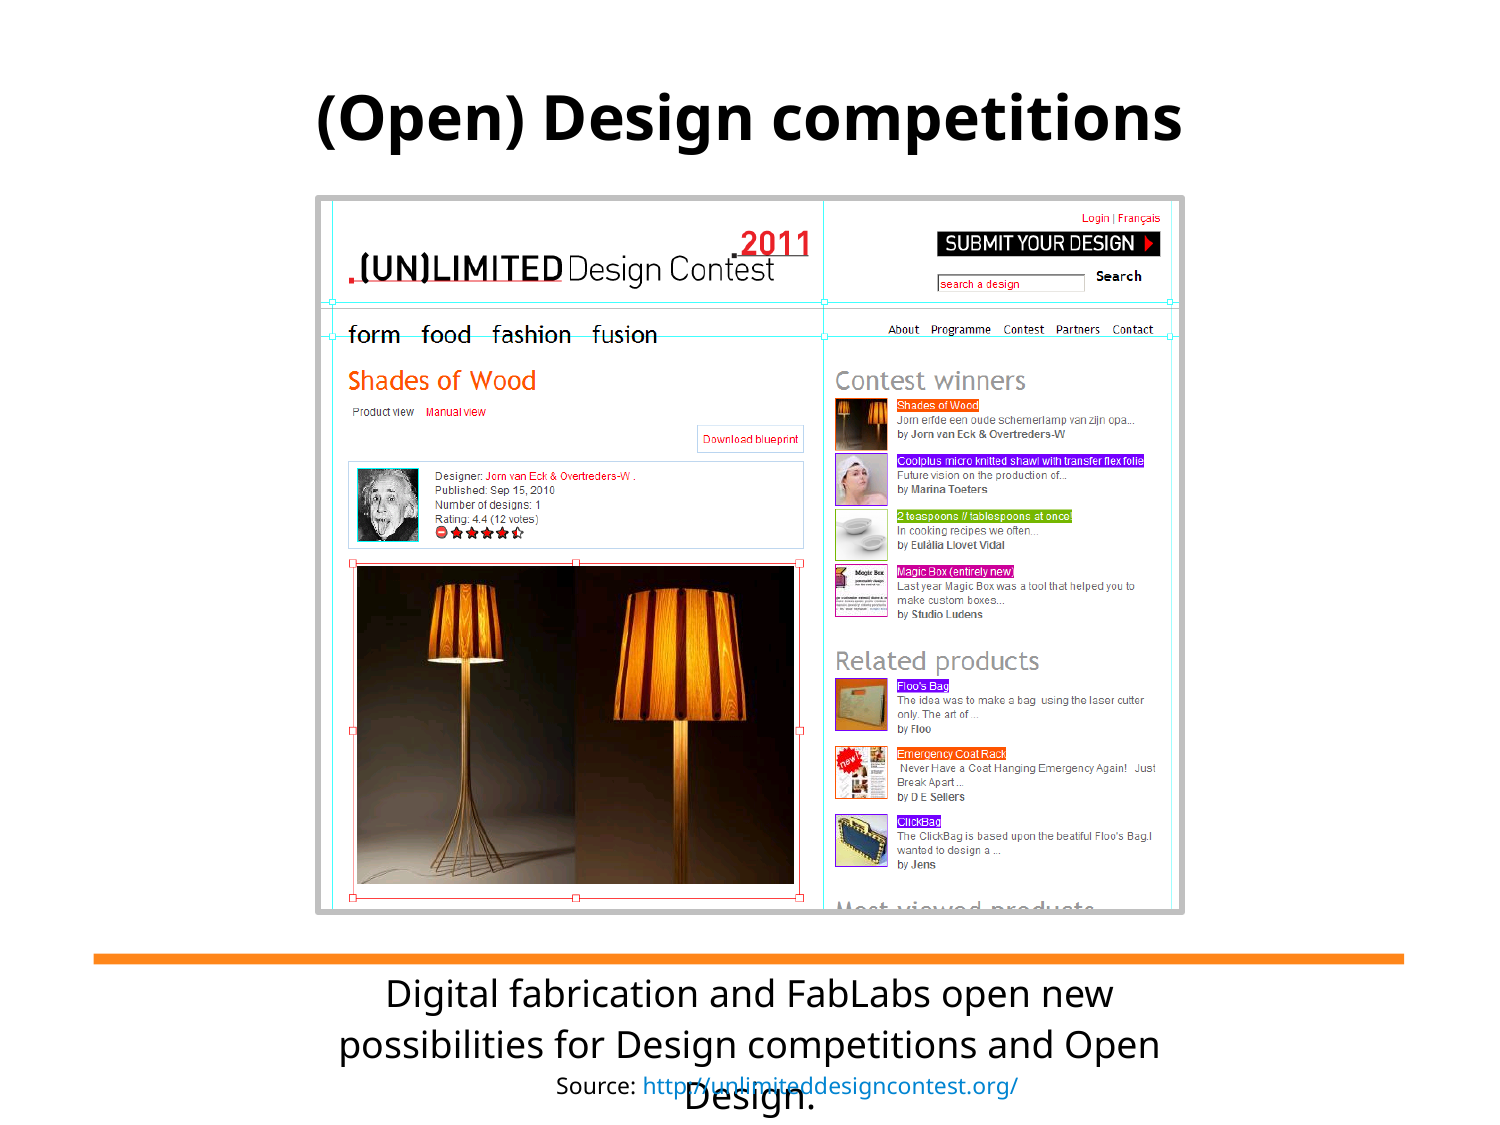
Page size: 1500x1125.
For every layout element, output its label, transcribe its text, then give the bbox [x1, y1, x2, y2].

title (Open) Design competitions [75, 44, 1426, 188]
text_box Source: http://unlimiteddesigncontest.org/ [541, 1062, 987, 1107]
text_box Digital fabrication and FabLabs open new possibilities for Design competitions and Open Design. [281, 960, 1219, 1073]
picture [0, 0, 1500, 1125]
